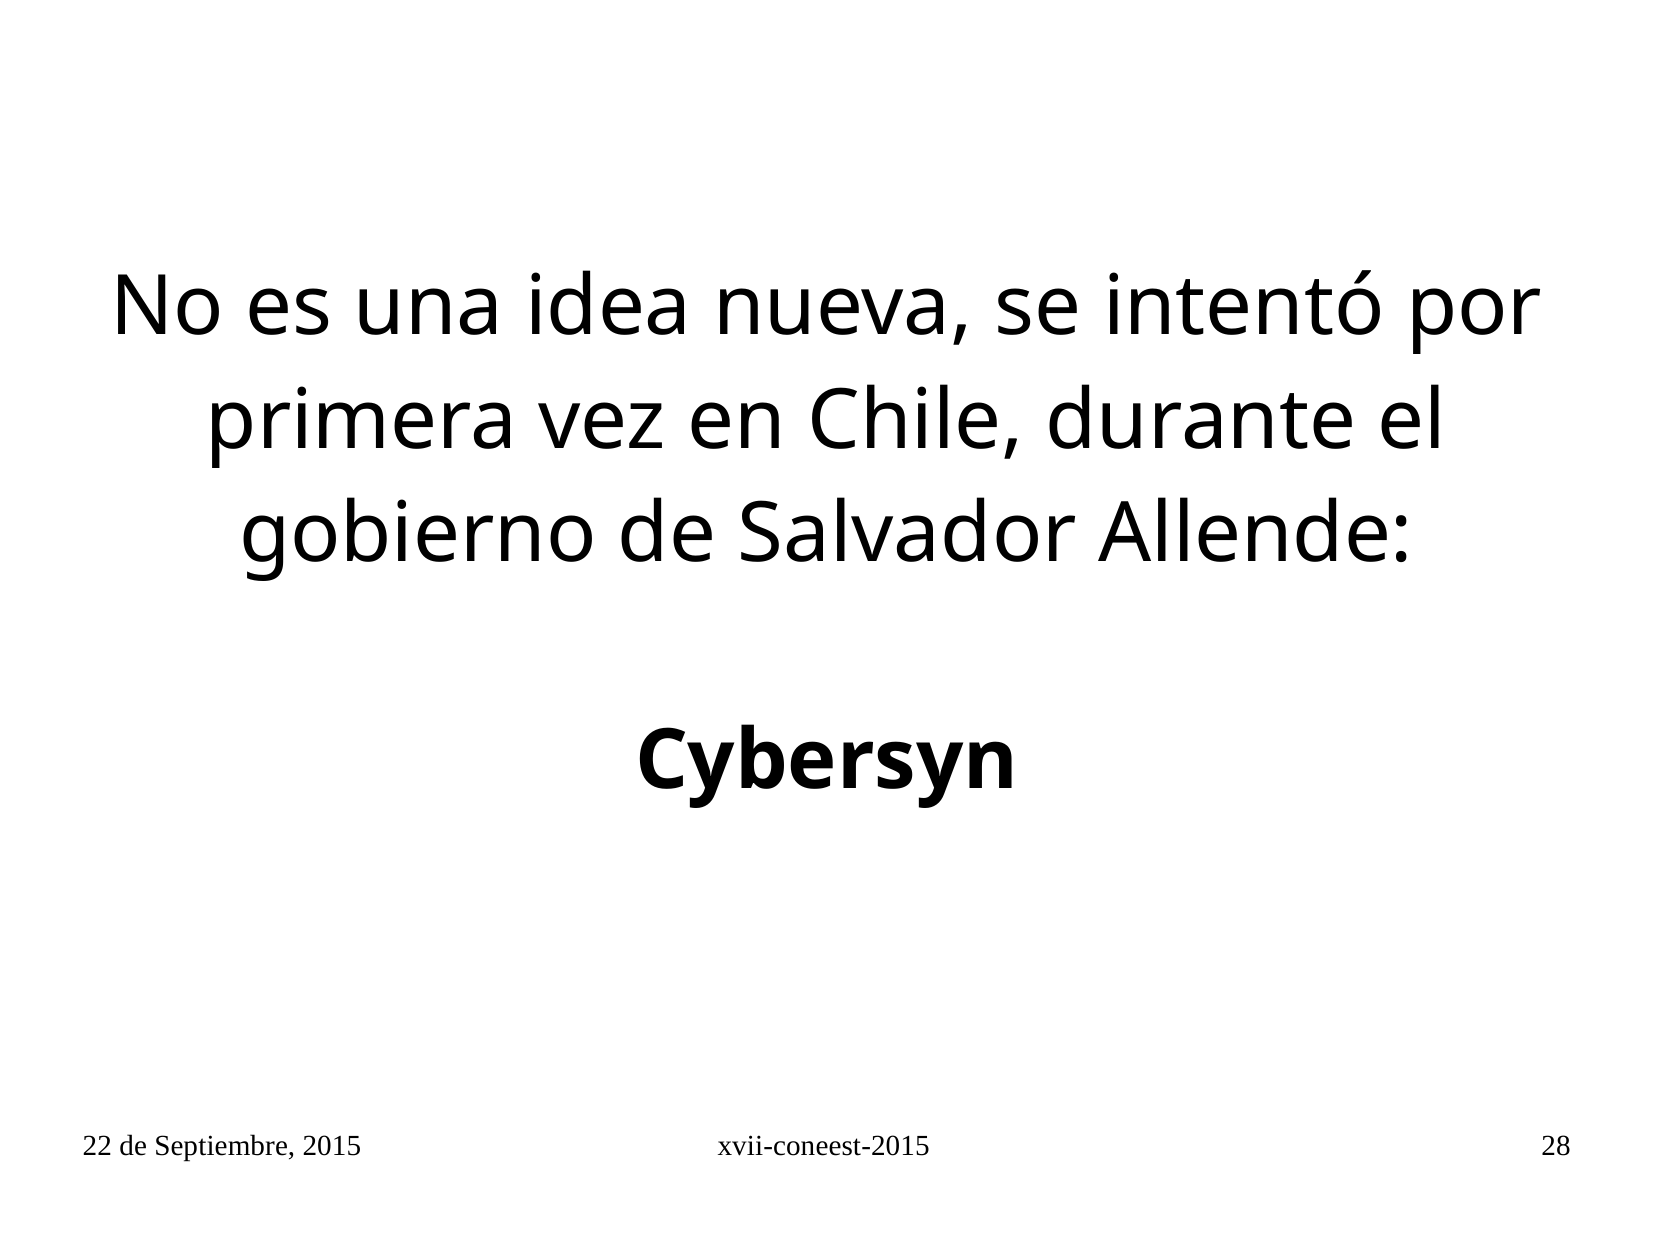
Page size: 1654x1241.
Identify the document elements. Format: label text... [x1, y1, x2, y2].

subtitle No es una idea nueva, se intentó por primera vez en Chile, durante el gobierno de Salvador Allende: Cybersyn [82, 49, 1571, 1010]
